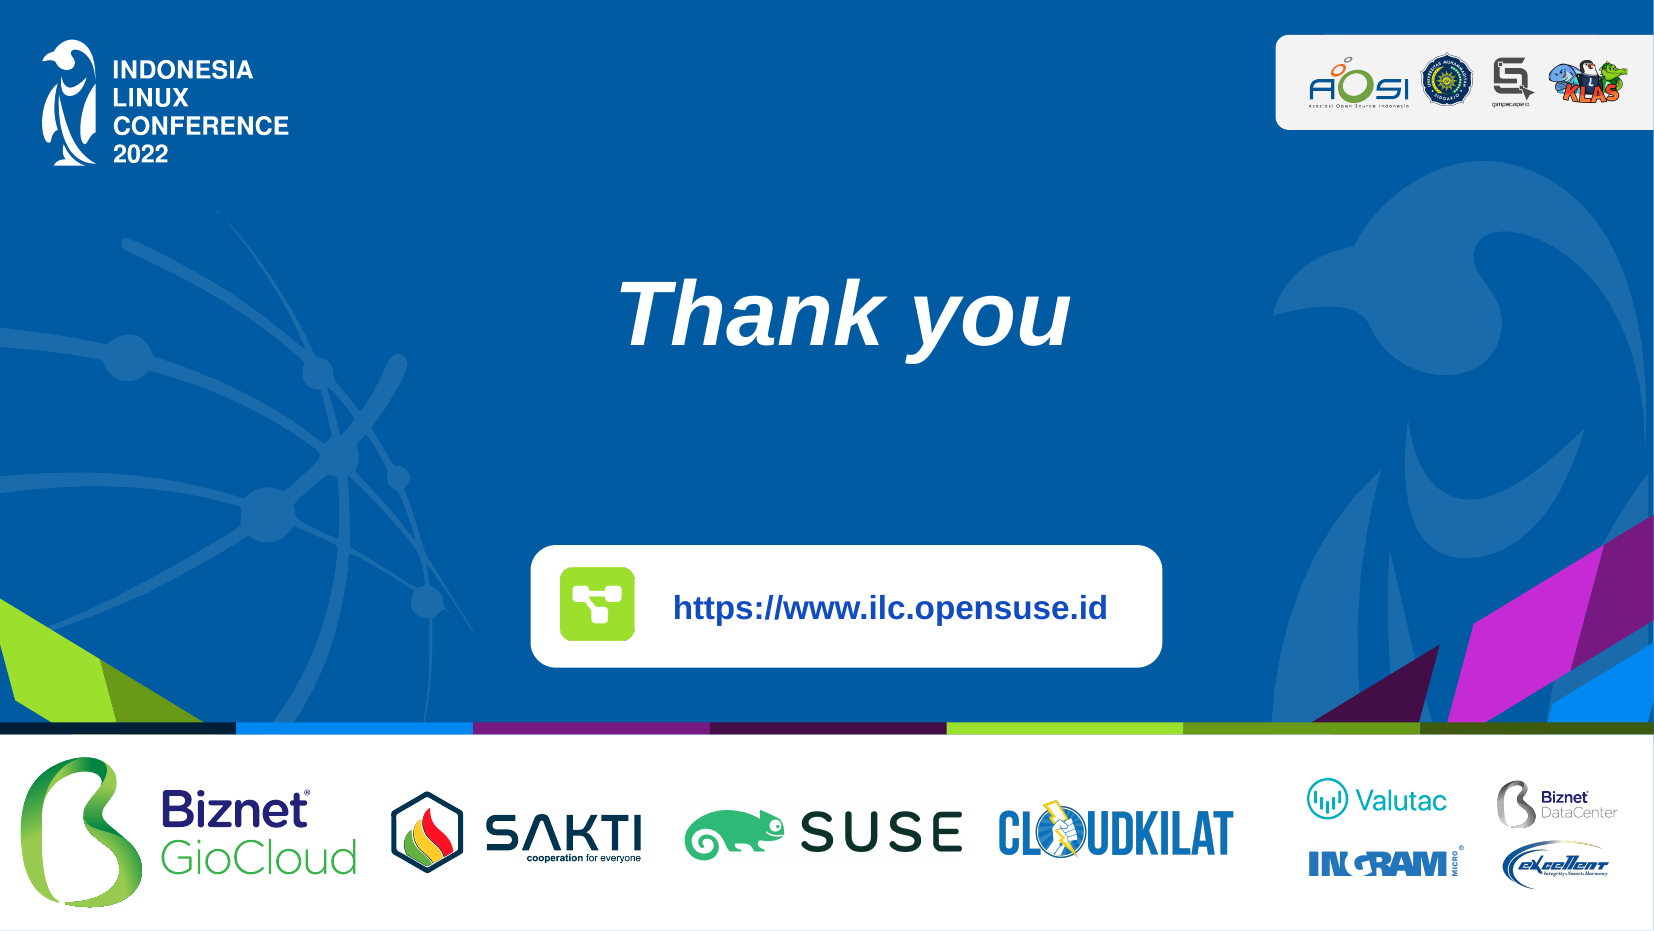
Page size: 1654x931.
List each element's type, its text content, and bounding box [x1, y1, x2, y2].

picture [1309, 845, 1465, 877]
picture [626, 855, 634, 862]
picture [1420, 52, 1474, 106]
picture [546, 561, 649, 653]
picture [682, 799, 965, 865]
picture [1496, 840, 1620, 890]
picture [999, 800, 1234, 858]
text_box Thank you [187, 187, 1501, 375]
text_box [530, 545, 1153, 668]
text_box https://www.ilc.opensuse.id [637, 550, 1163, 662]
picture [1548, 60, 1628, 103]
